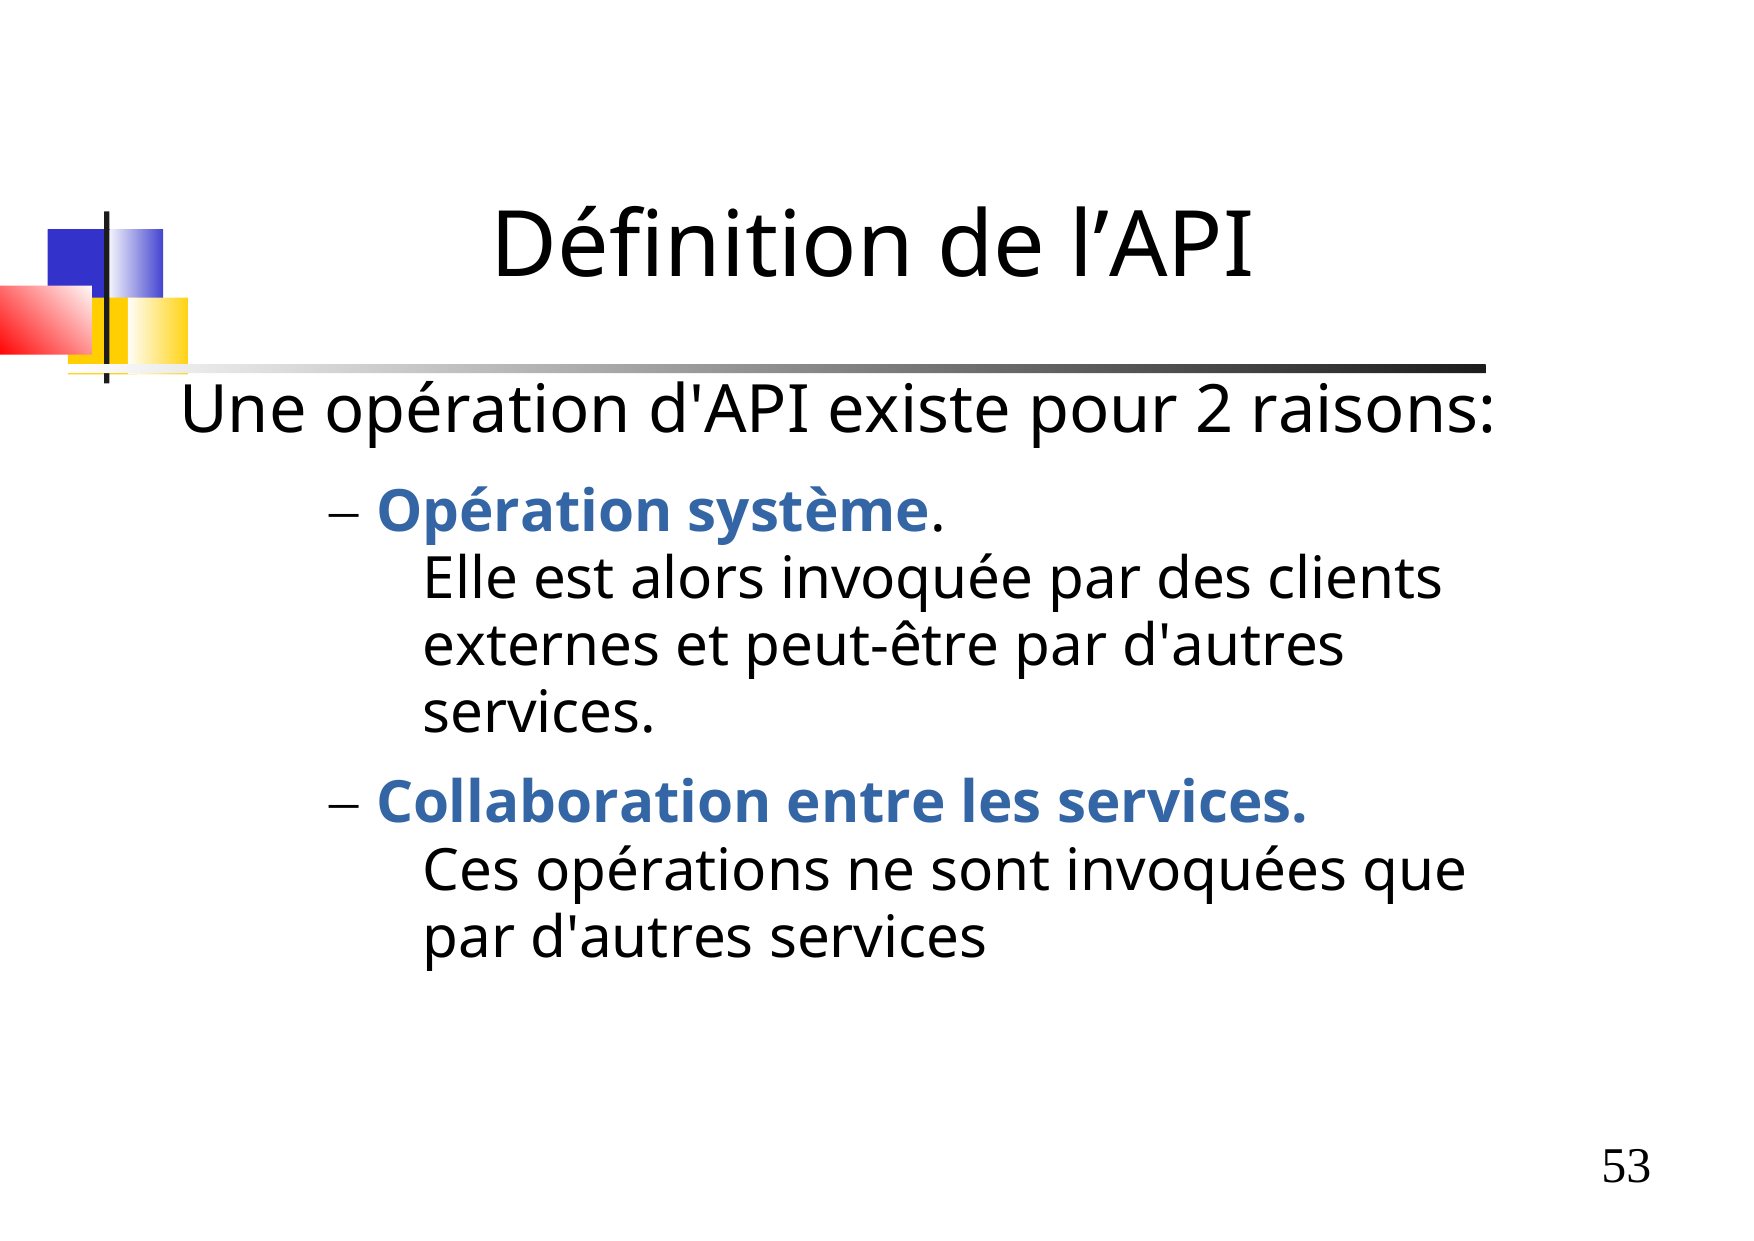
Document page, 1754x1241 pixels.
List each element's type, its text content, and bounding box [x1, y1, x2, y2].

title Définition de l’API [179, 139, 1567, 351]
list Une opération d'API existe pour 2 raisons: Opération système. Elle est alors invoquée par des clients externes et peut-être par d'autres services. Collaboration entre les services. Ces opérations ne sont invoquées que par d'autres services [179, 371, 1567, 1091]
